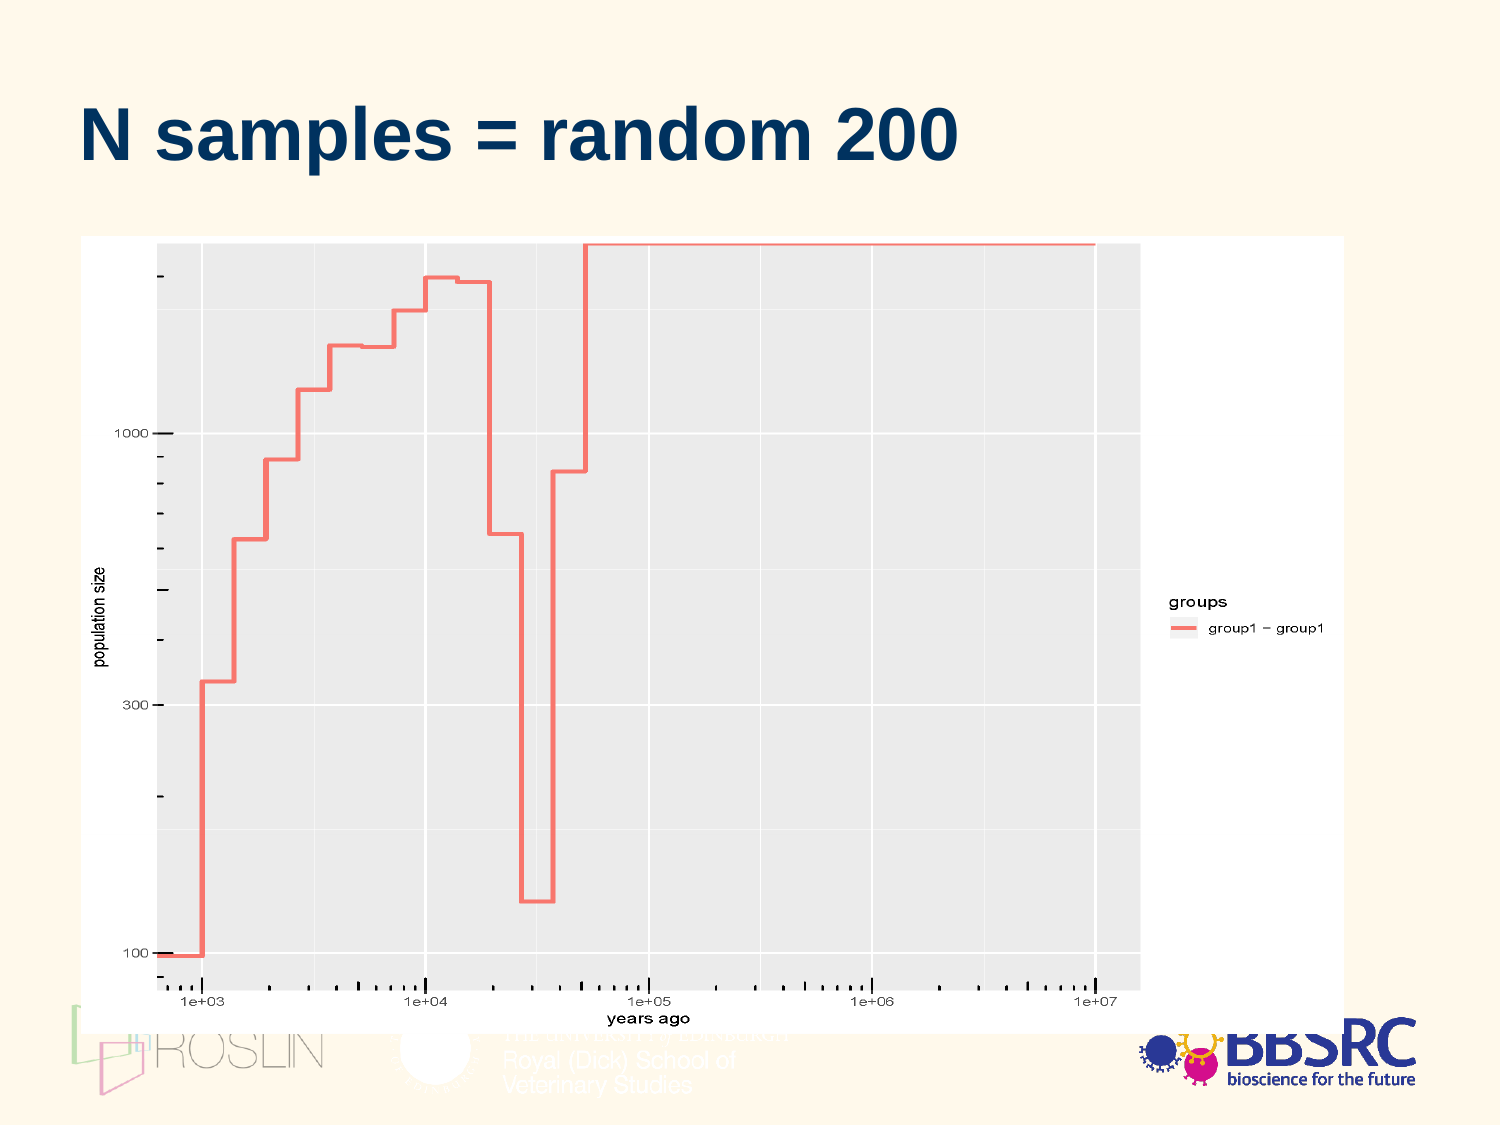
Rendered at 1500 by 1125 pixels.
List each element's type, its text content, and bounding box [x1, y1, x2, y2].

title N samples = random 200 [64, 78, 1425, 185]
picture [64, 236, 1416, 1118]
